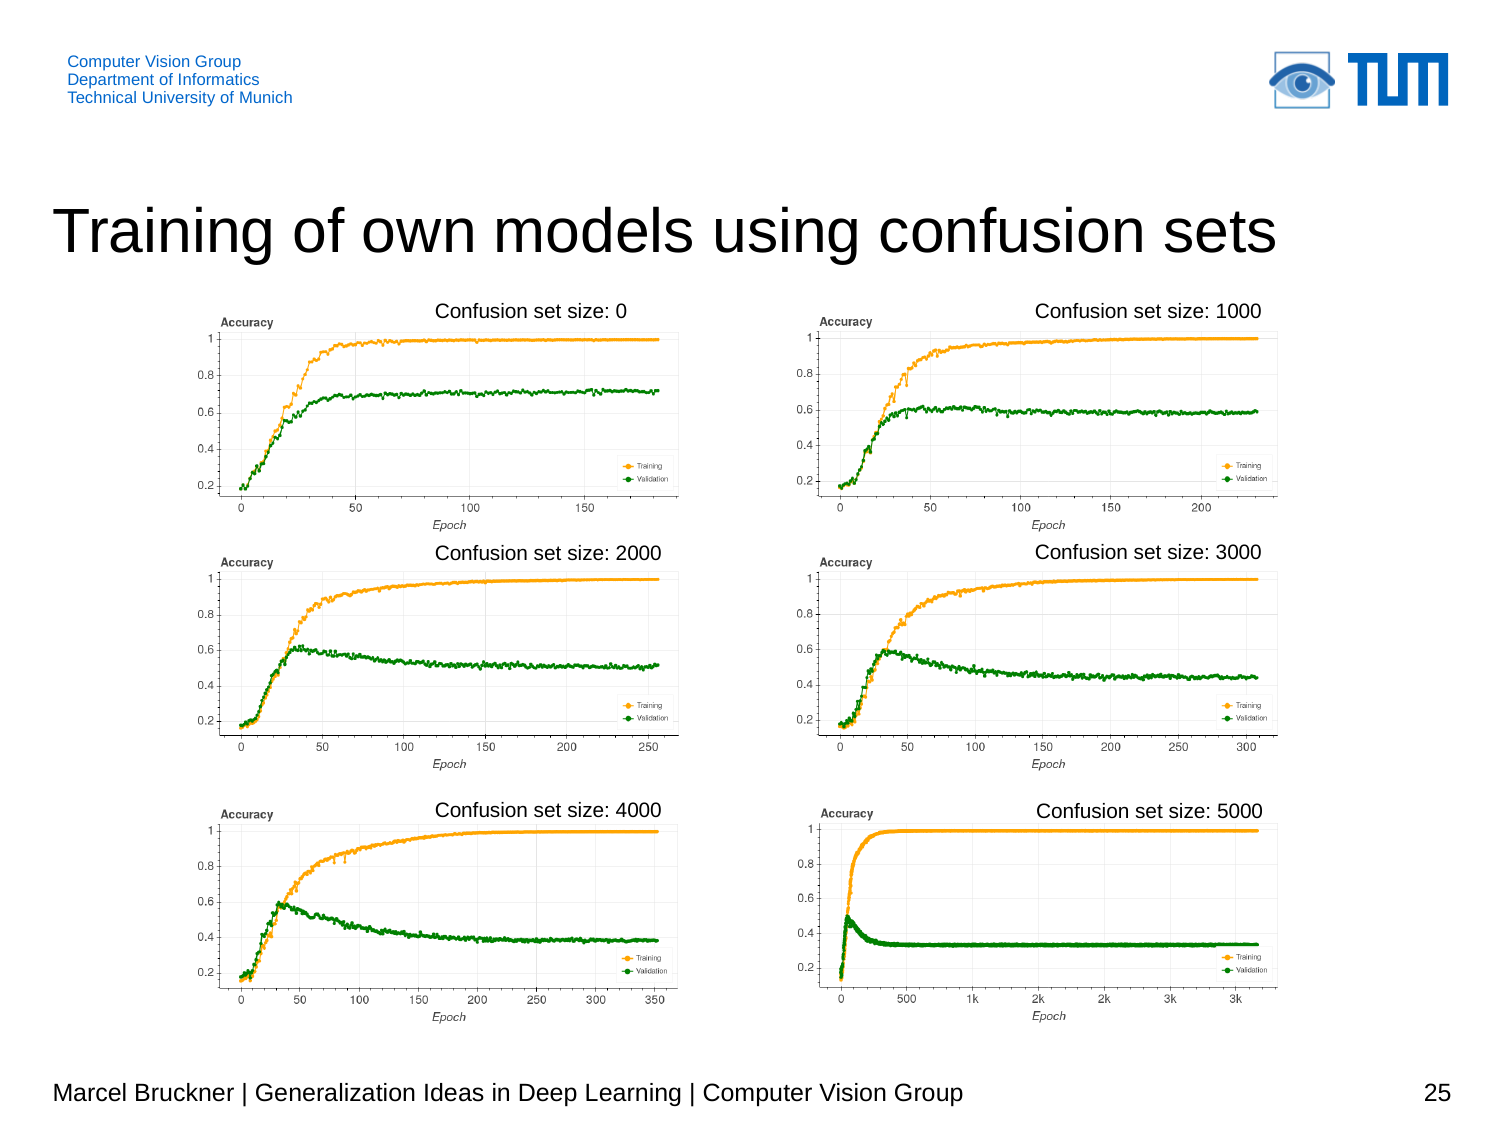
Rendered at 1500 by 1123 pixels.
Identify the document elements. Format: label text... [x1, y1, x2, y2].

picture [195, 309, 695, 534]
text_box Confusion set size: 4000 [420, 791, 691, 853]
picture [794, 308, 1294, 534]
text_box Confusion set size: 1000 [1020, 292, 1291, 354]
text_box Confusion set size: 0 [420, 292, 691, 378]
text_box Confusion set size: 2000 [420, 533, 691, 596]
picture [795, 800, 1294, 1025]
text_box Confusion set size: 3000 [1020, 533, 1291, 595]
title Training of own models using confusion sets [52, 195, 1453, 266]
picture [1269, 47, 1335, 113]
picture [794, 549, 1294, 773]
picture [195, 801, 694, 1026]
text_box Confusion set size: 5000 [1021, 791, 1292, 854]
picture [195, 549, 695, 773]
